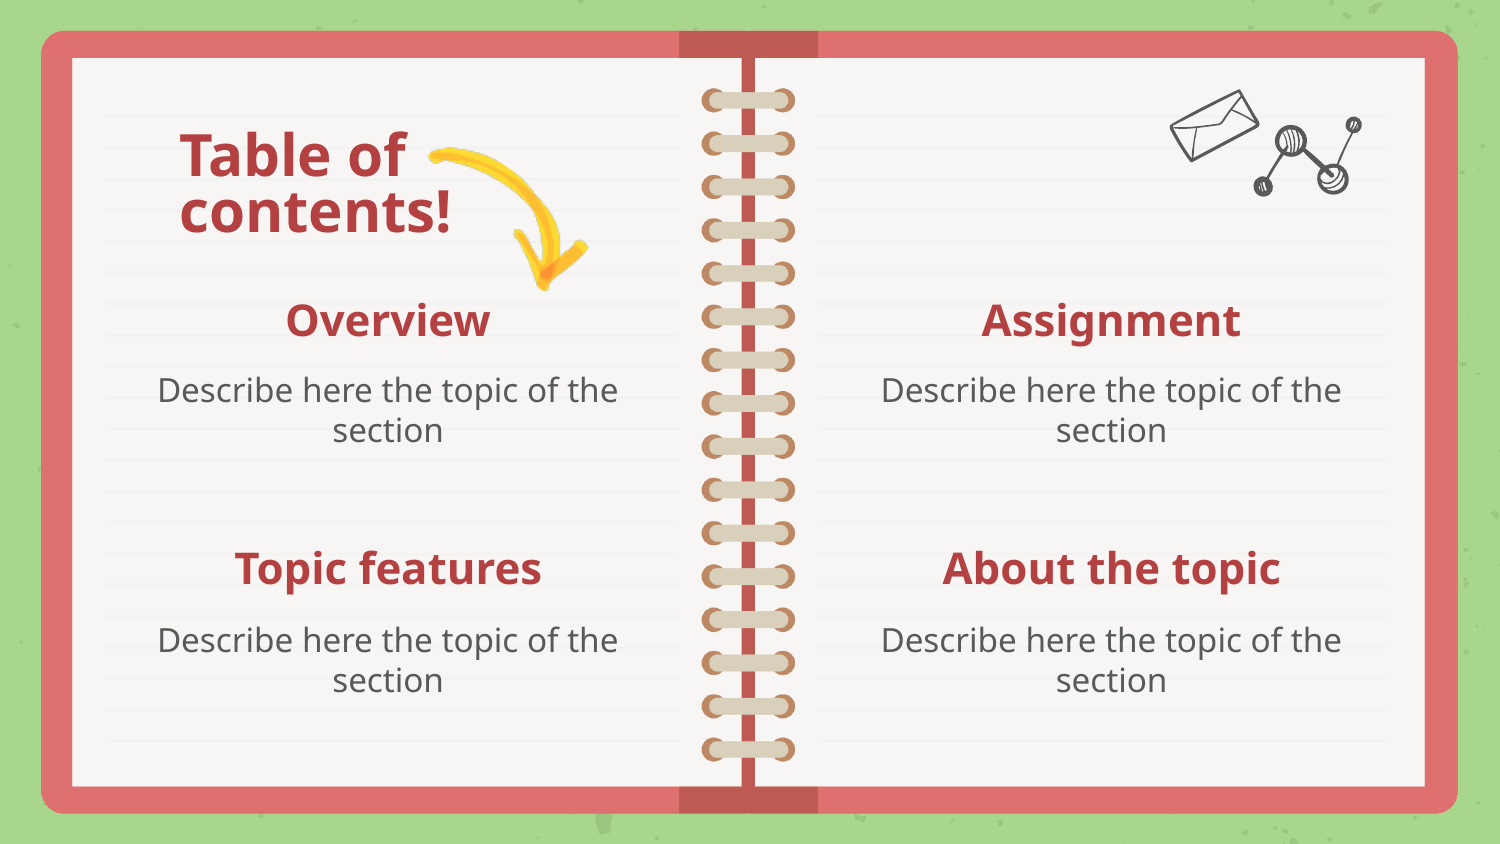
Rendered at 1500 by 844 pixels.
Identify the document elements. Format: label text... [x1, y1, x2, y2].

subtitle Describe here the topic of the section [152, 354, 624, 473]
title Assignment [872, 279, 1352, 360]
text_box [1169, 89, 1260, 163]
subtitle Describe here the topic of the section [152, 604, 624, 723]
title About the topic [872, 528, 1352, 609]
title Topic features [148, 528, 628, 609]
subtitle Describe here the topic of the section [876, 604, 1348, 723]
title Table of contents! [164, 116, 559, 211]
text_box [1253, 116, 1362, 197]
subtitle Describe here the topic of the section [876, 354, 1348, 473]
picture [41, 30, 1458, 814]
title Overview [148, 279, 628, 360]
